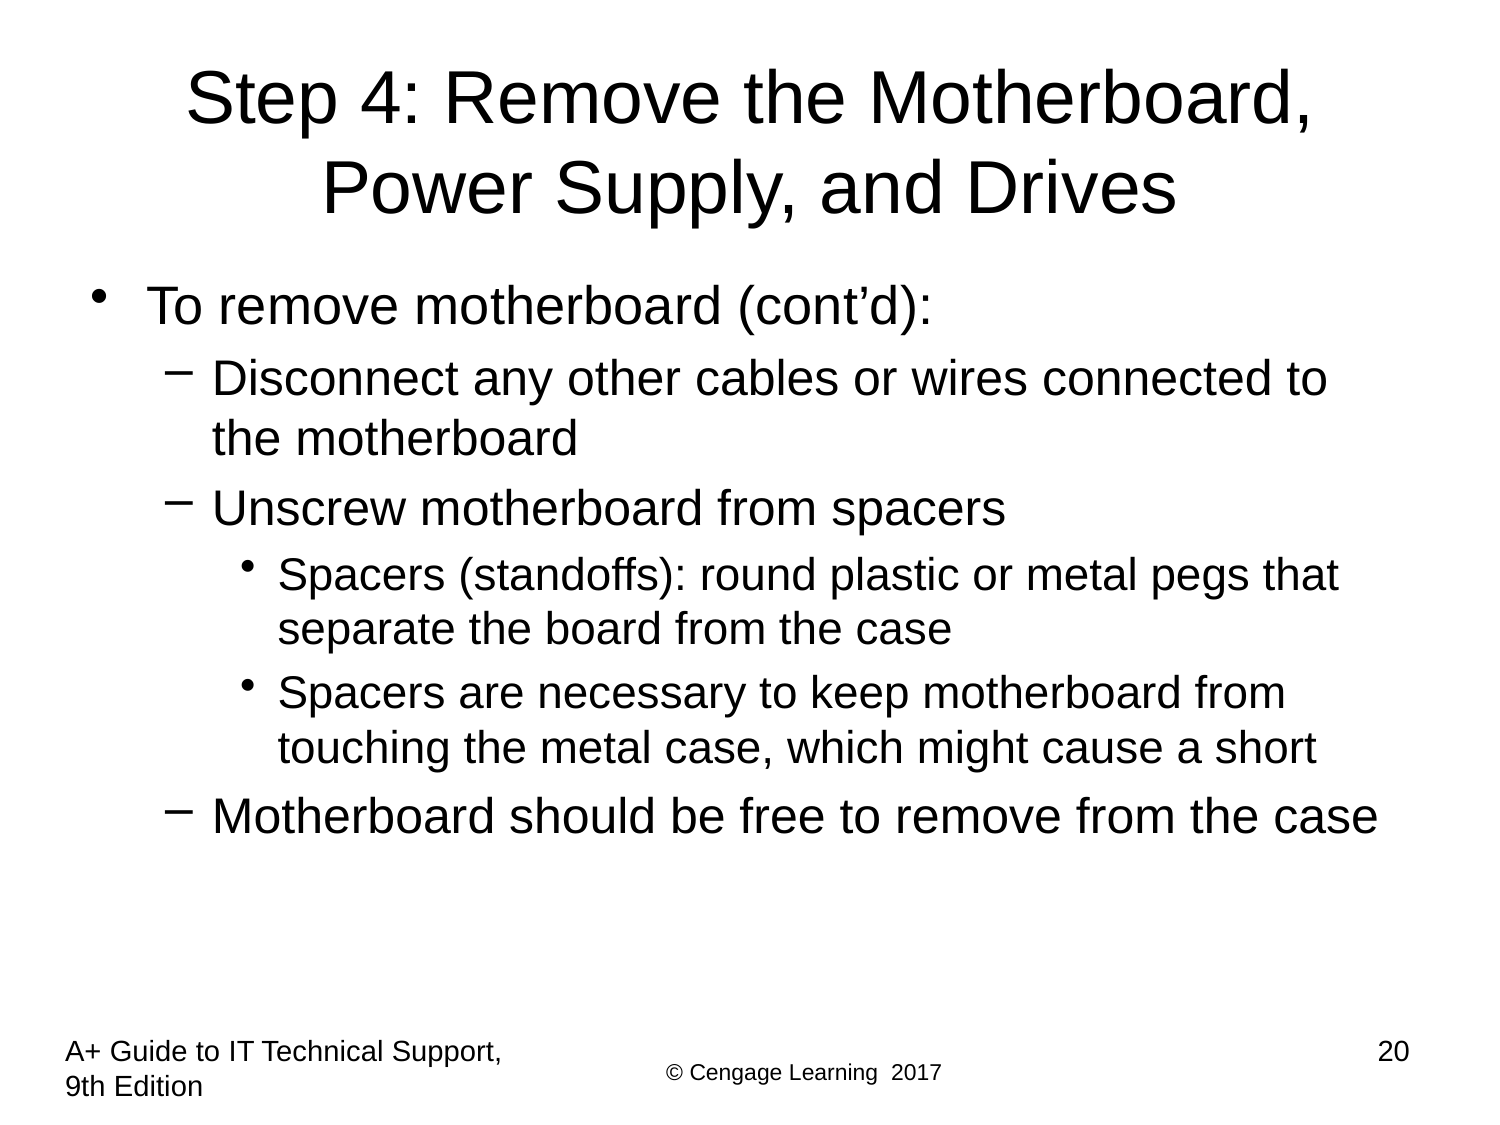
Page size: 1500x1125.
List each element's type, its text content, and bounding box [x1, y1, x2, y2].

list To remove motherboard (cont’d): Disconnect any other cables or wires connected to the motherboard Unscrew motherboard from spacers Spacers (standoffs): round plastic or metal pegs that separate the board from the case Spacers are necessary to keep motherboard from touching the metal case, which might cause a short Motherboard should be free to remove from the case [75, 262, 1425, 1005]
title Step 4: Remove the Motherboard, Power Supply, and Drives [75, 45, 1425, 233]
footer A+ Guide to IT Technical Support, 9th Edition [50, 1025, 550, 1104]
slide_number <number> [1074, 1024, 1425, 1103]
